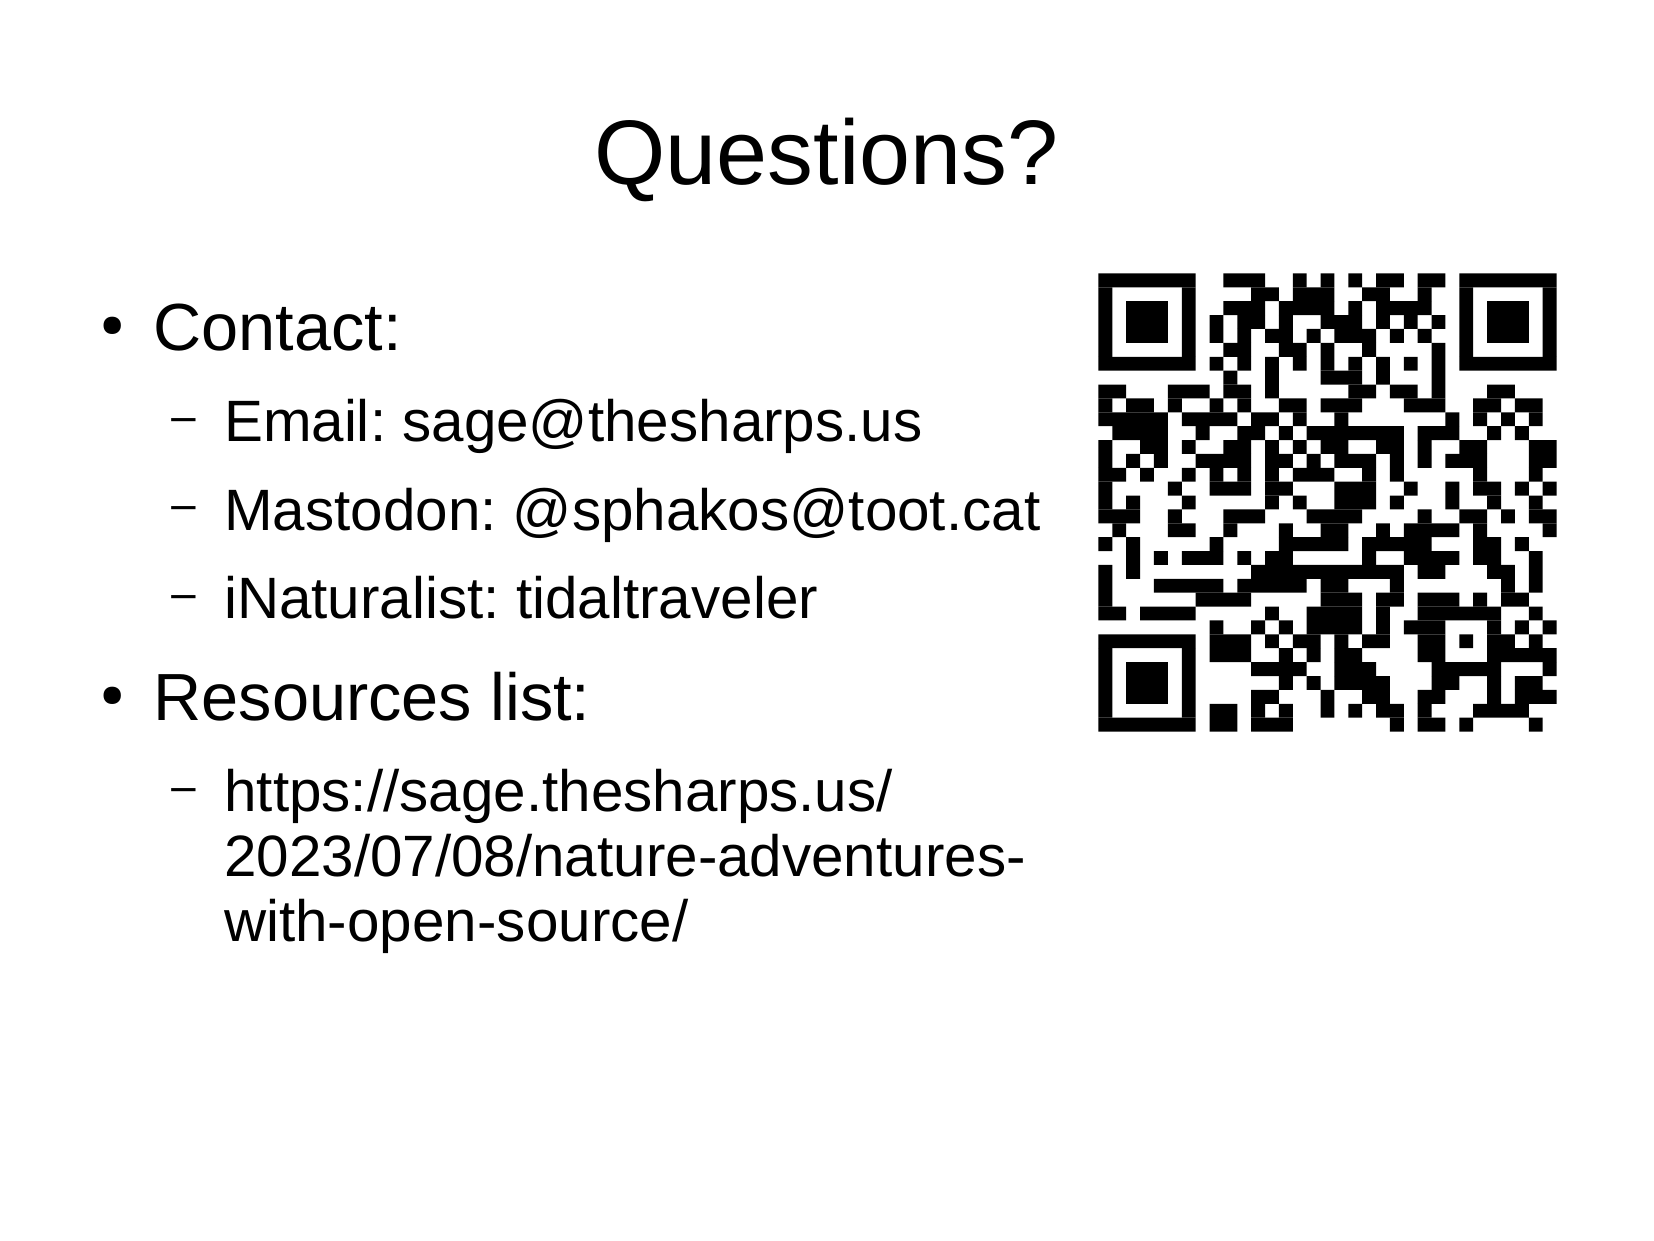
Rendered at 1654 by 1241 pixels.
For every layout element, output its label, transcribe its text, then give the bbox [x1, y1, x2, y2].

list Contact: Email: sage@thesharps.us Mastodon: @sphakos@toot.cat iNaturalist: tidaltraveler Resources list: https://sage.thesharps.us/2023/07/08/nature-adventures-with-open-source/ [82, 290, 1051, 1010]
title Questions? [82, 49, 1571, 257]
picture [1095, 270, 1561, 736]
